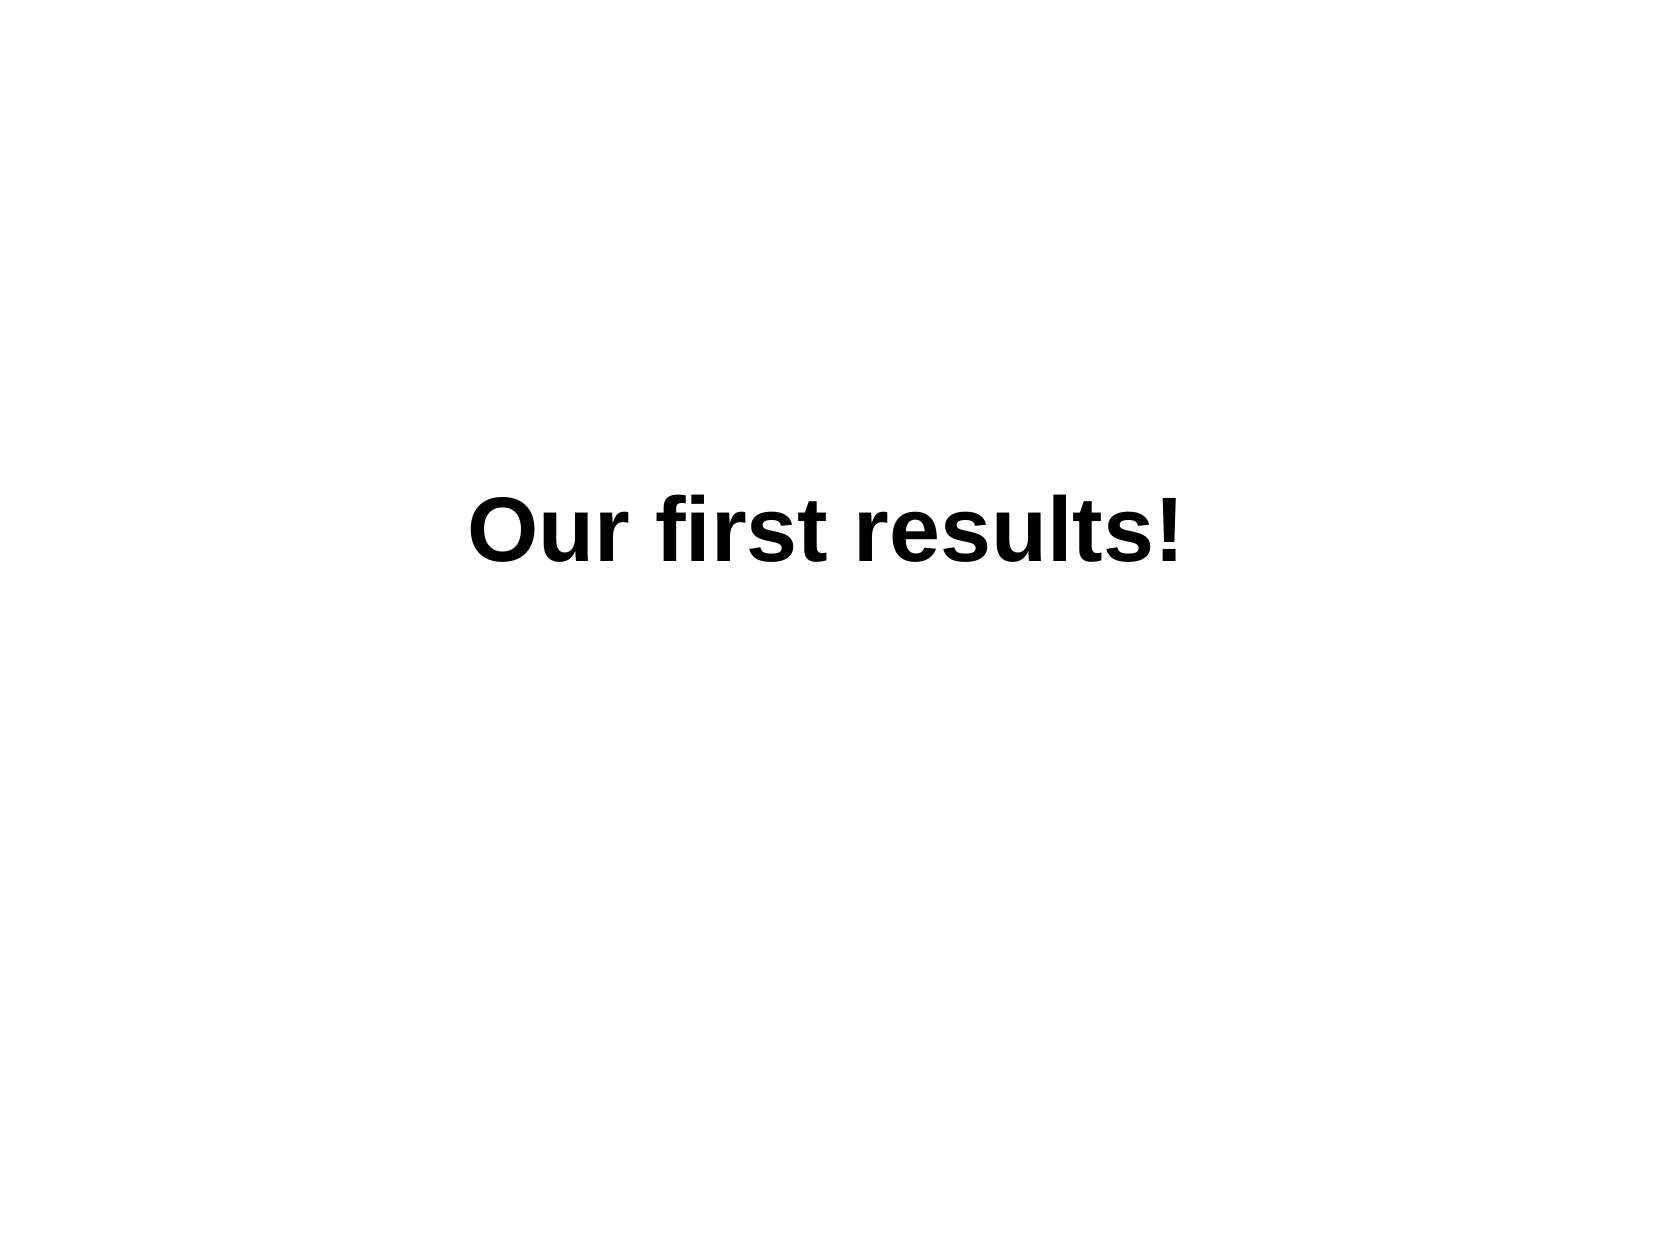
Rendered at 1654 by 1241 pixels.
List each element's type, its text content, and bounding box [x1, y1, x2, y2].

subtitle Our first results! [82, 49, 1571, 1010]
